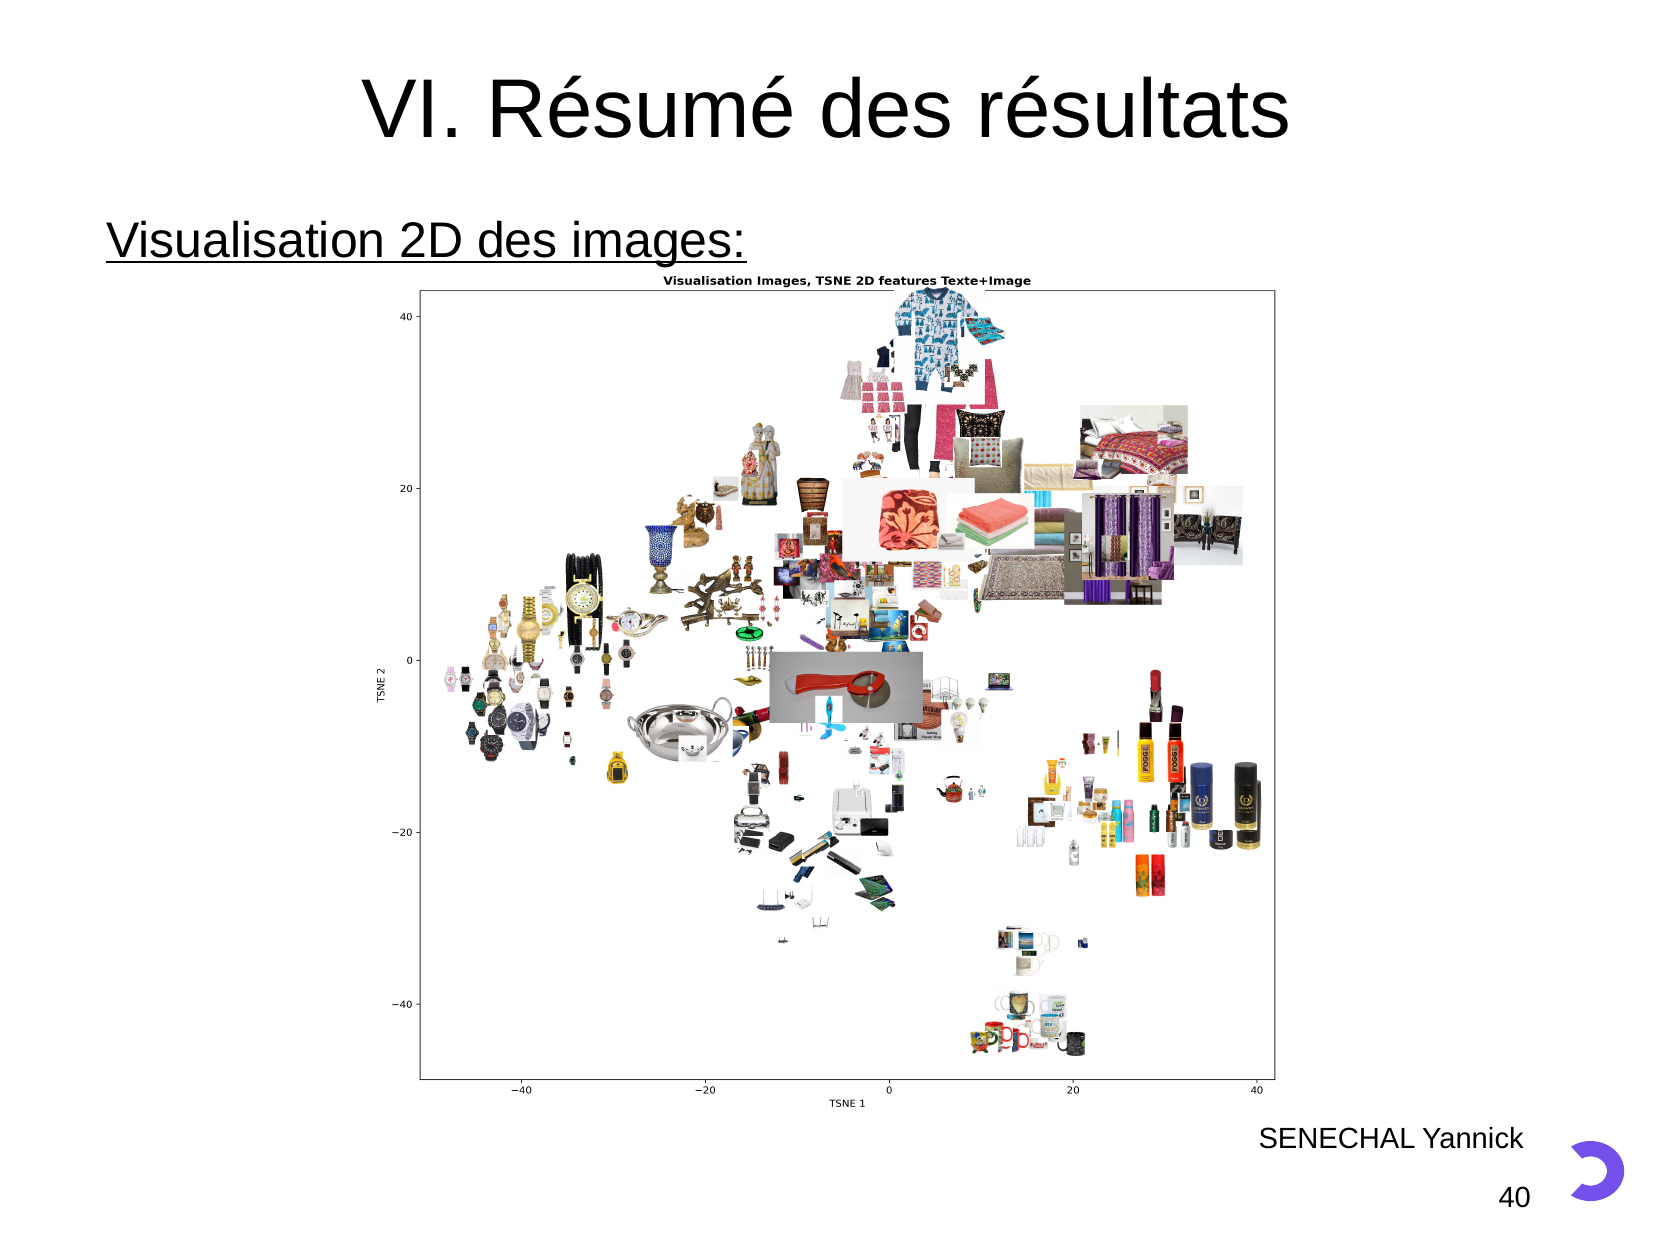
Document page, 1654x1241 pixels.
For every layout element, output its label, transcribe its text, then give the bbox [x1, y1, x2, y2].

title VI. Résumé des résultats [82, 5, 1571, 213]
list [70, 189, 1560, 1104]
text_box Visualisation 2D des images: [106, 212, 863, 325]
picture [1539, 1125, 1642, 1217]
picture [372, 271, 1282, 1111]
